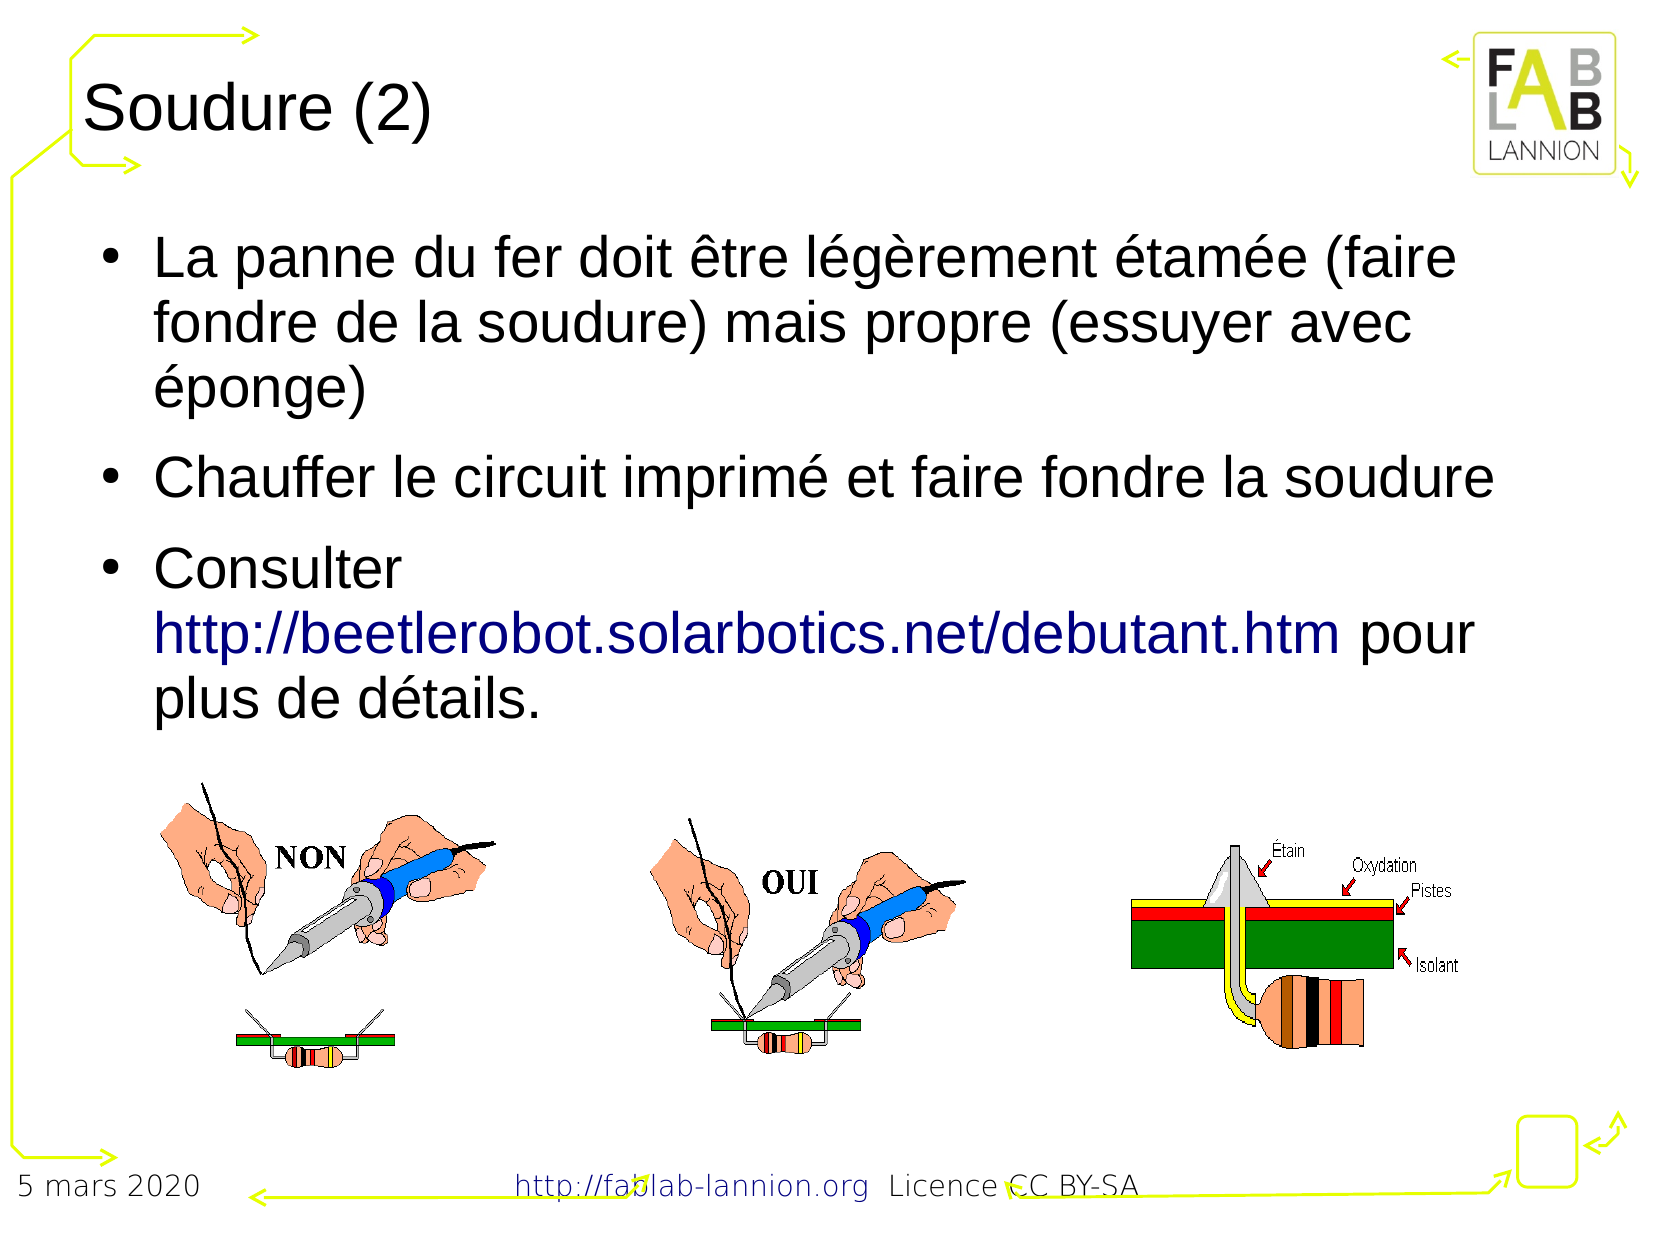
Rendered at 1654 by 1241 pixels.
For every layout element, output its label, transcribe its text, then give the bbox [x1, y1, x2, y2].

picture [635, 787, 969, 1099]
title Soudure (2) [82, 49, 1441, 166]
picture [1470, 29, 1619, 178]
picture [153, 775, 508, 1075]
list La panne du fer doit être légèrement étamée (faire fondre de la soudure) mais propre (essuyer avec éponge) Chauffer le circuit imprimé et faire fondre la soudure Consulter http://beetlerobot.solarbotics.net/debutant.htm pour plus de détails. [82, 224, 1571, 944]
picture [1122, 826, 1465, 1063]
